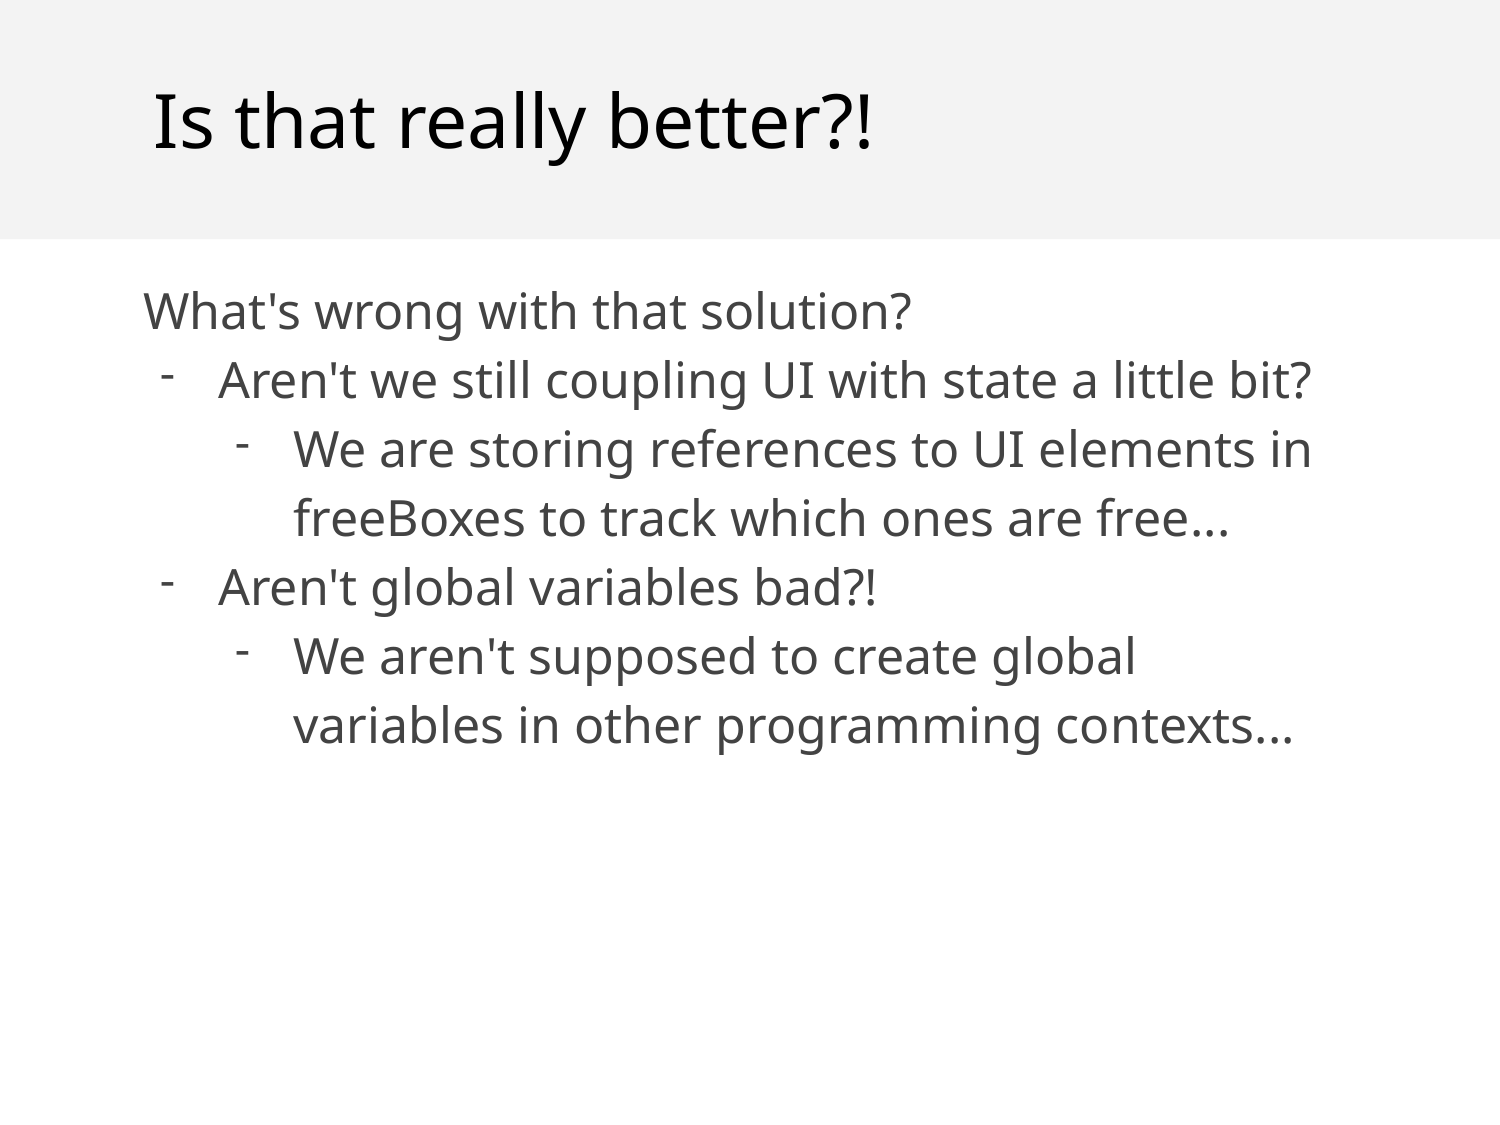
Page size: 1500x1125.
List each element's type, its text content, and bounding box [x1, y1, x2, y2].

title Is that really better?! [138, 59, 1382, 185]
list What's wrong with that solution? Aren't we still coupling UI with state a little bit? We are storing references to UI elements in freeBoxes to track which ones are free... Aren't global variables bad?! We aren't supposed to create global variables in other programming contexts... [128, 255, 1372, 1004]
